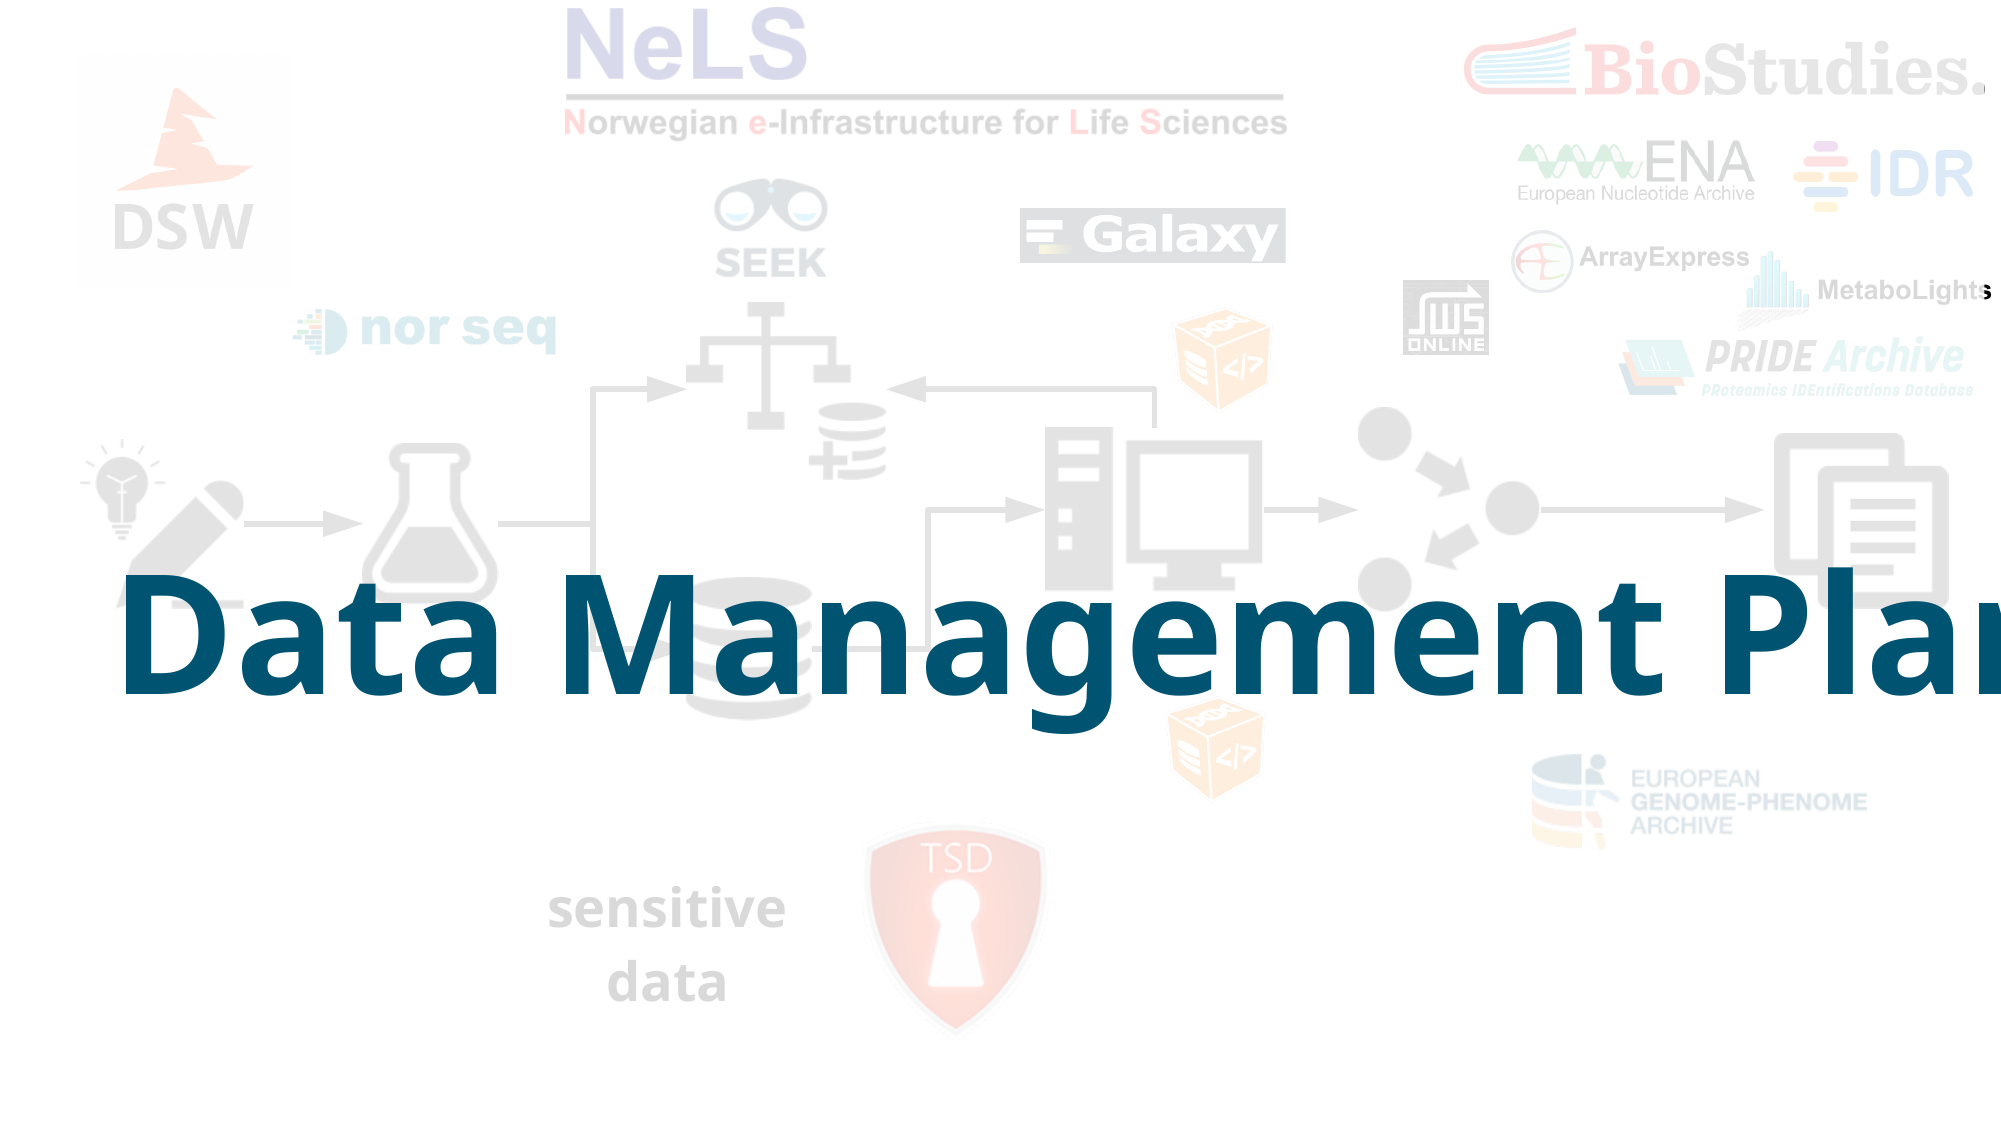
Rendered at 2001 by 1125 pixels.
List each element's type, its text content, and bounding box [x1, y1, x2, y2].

text_box Data Management Plan? [97, 509, 1903, 691]
picture [1985, 249, 1991, 333]
text_box [66, 0, 1985, 1075]
